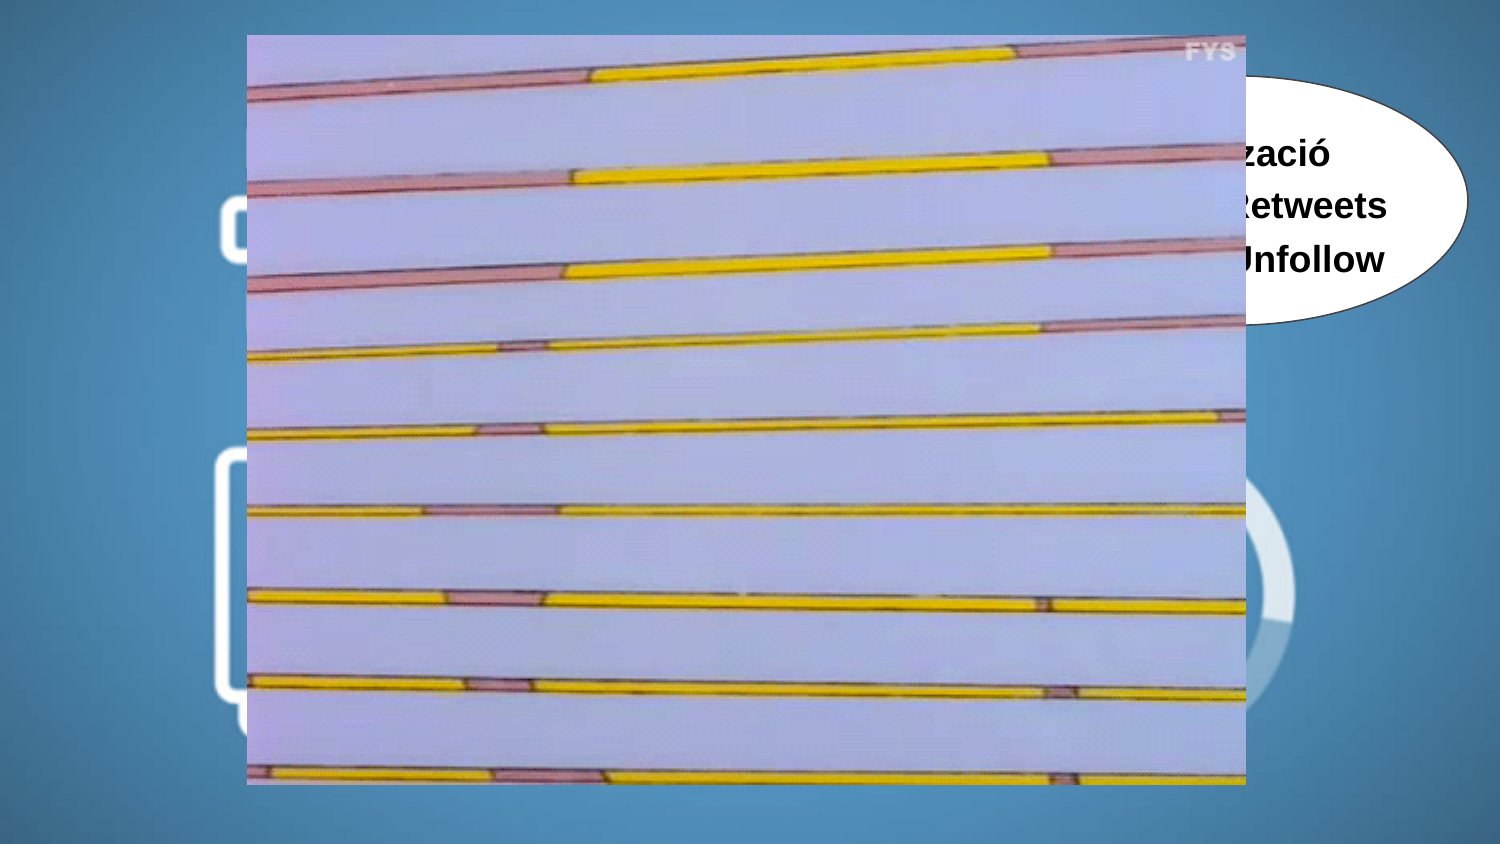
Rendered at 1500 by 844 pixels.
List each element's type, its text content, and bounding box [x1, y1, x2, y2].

text_box Monitorización [1246, 113, 1369, 165]
text_box [1246, 75, 1468, 264]
text_box Follow/Unfollow [1246, 219, 1436, 289]
text_box Tweets/Retweets [1246, 165, 1428, 219]
title ¿Qué uso podemos darle? [63, 15, 1461, 114]
text_box [1246, 289, 1399, 326]
picture [0, 0, 1500, 844]
